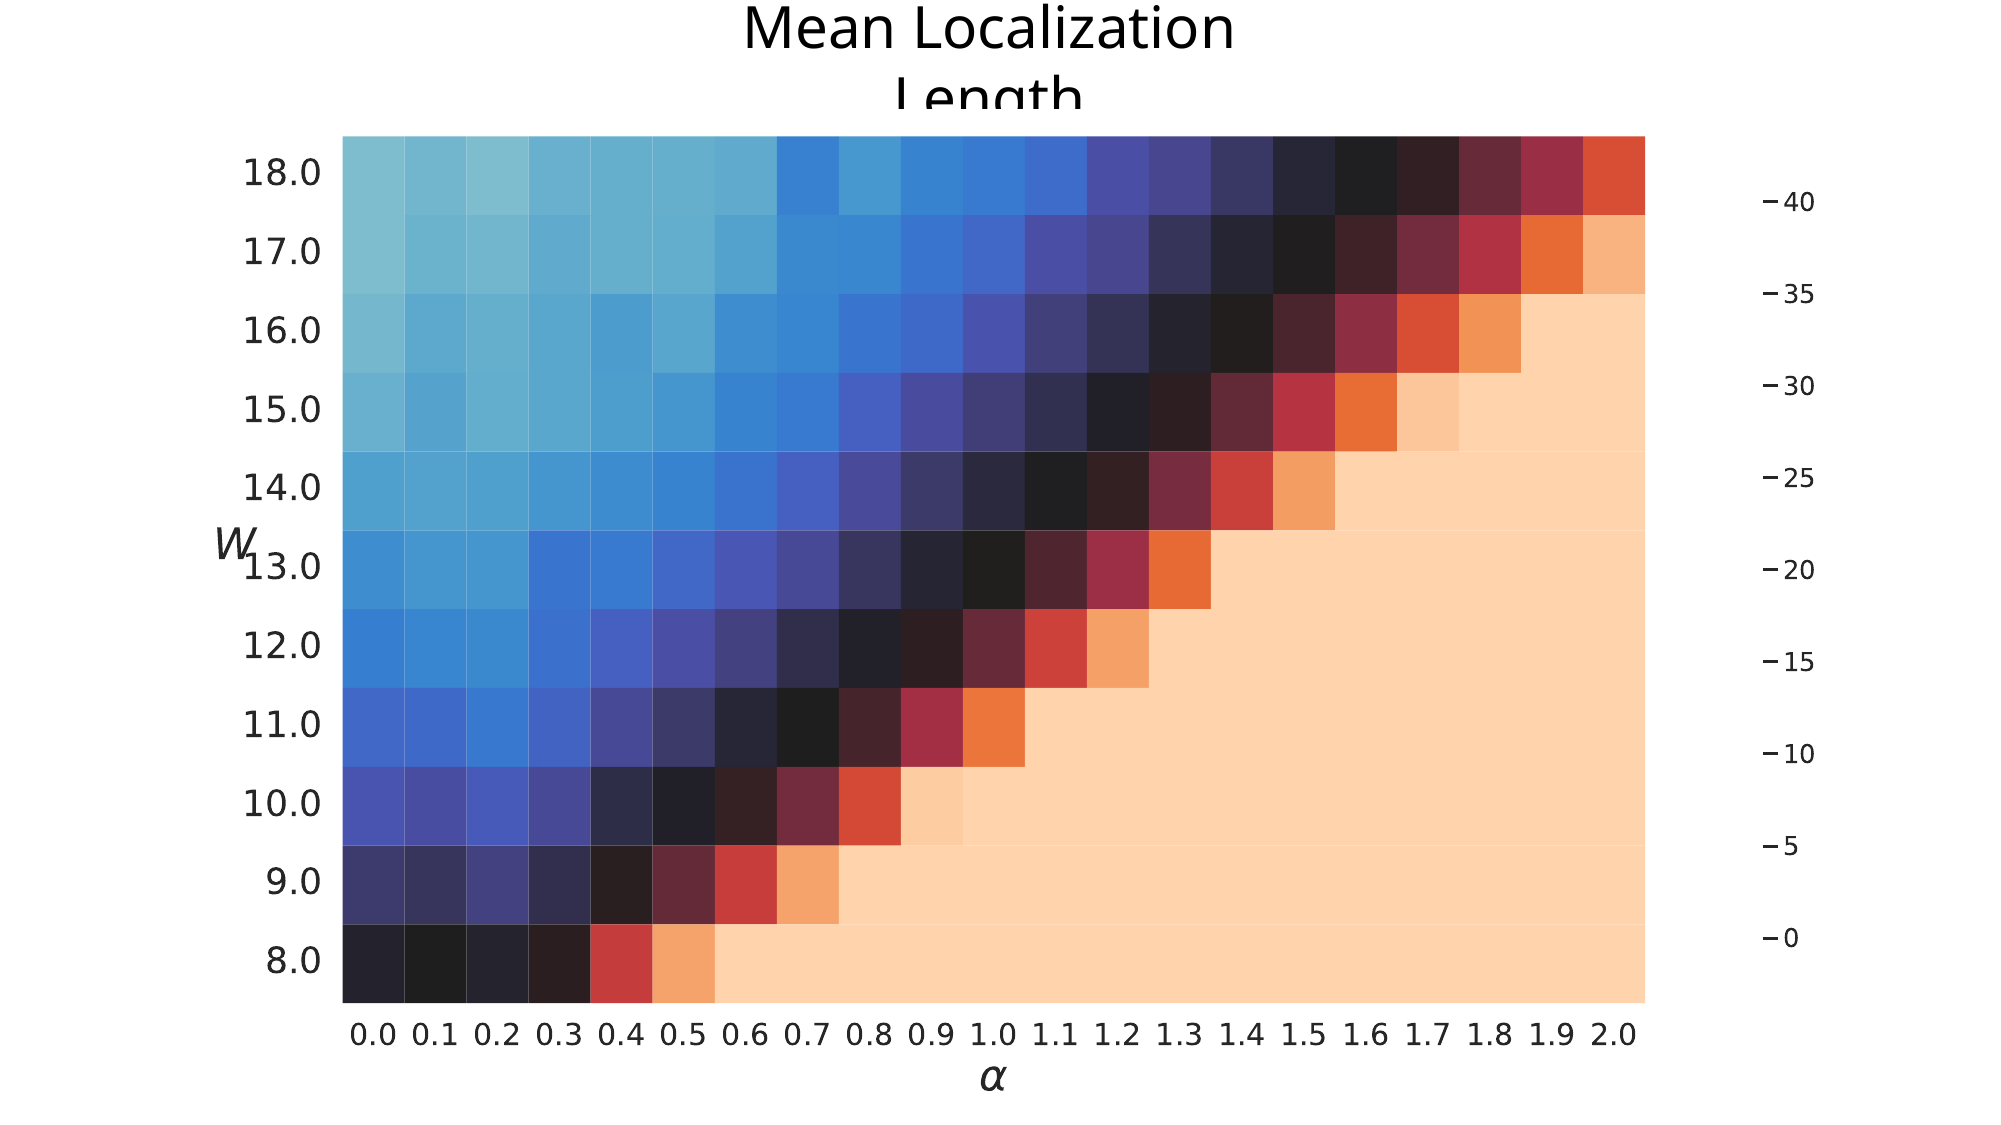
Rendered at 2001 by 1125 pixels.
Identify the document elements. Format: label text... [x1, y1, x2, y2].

title Mean Localization Length [639, 17, 1340, 108]
picture [185, 109, 1999, 1125]
